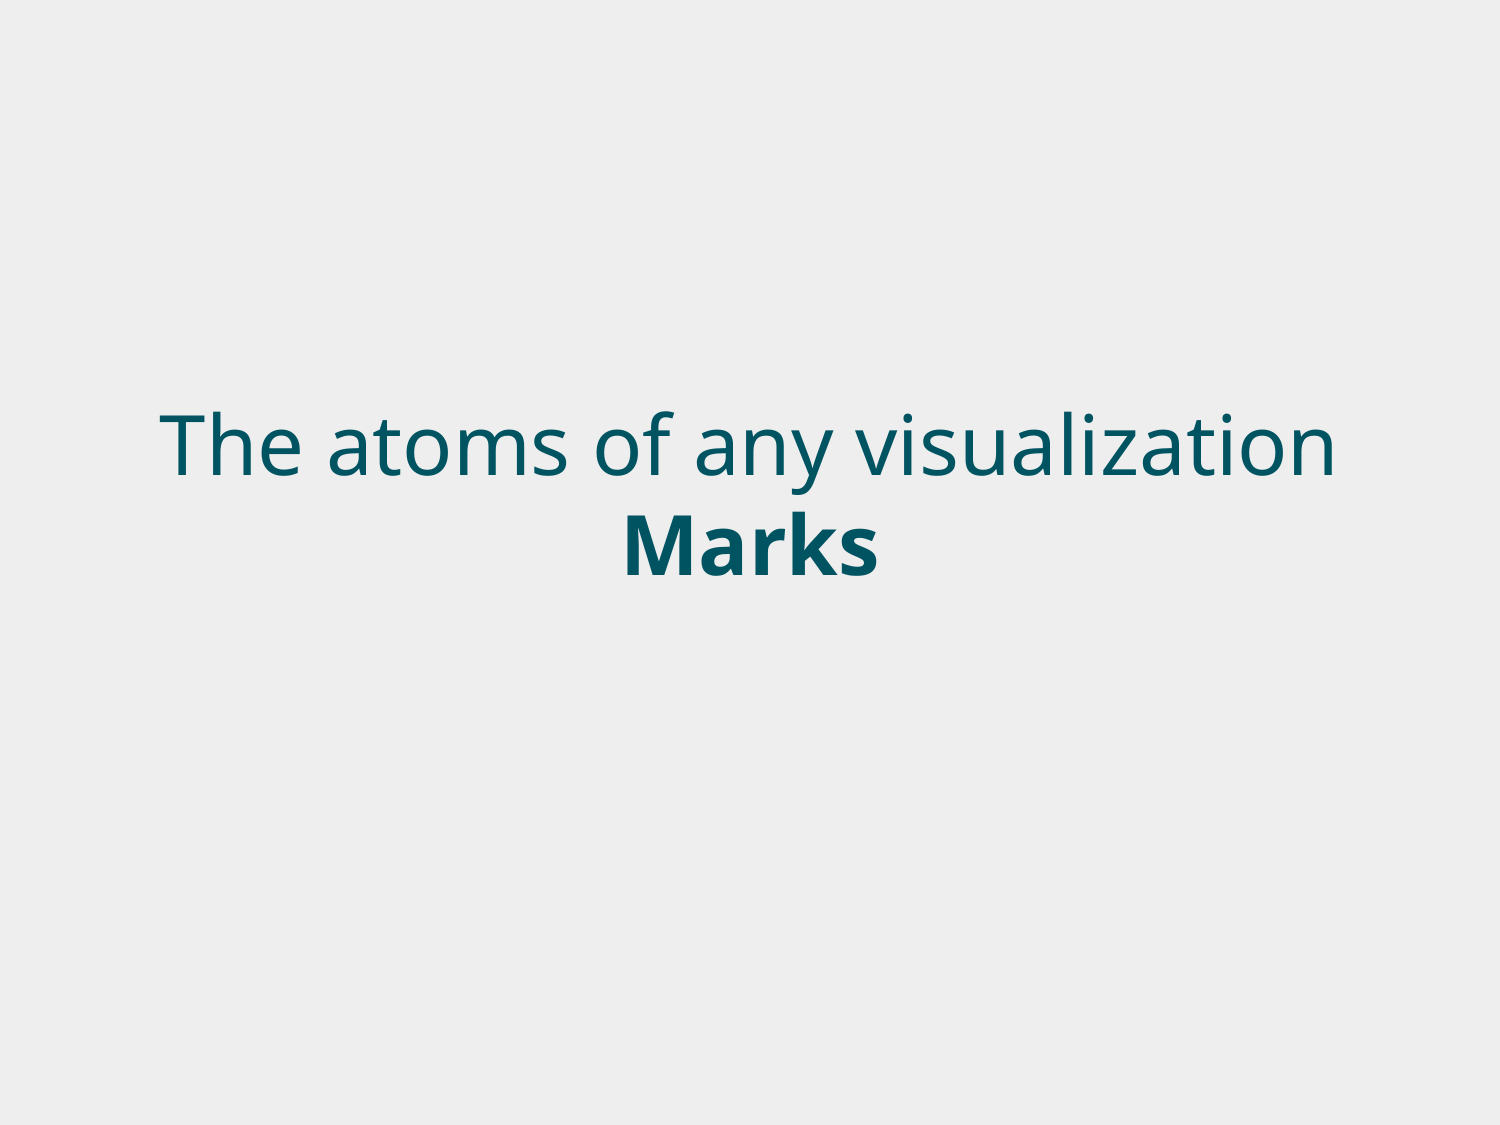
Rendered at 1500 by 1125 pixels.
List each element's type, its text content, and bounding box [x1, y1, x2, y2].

title The atoms of any visualization Marks [51, 510, 1449, 616]
